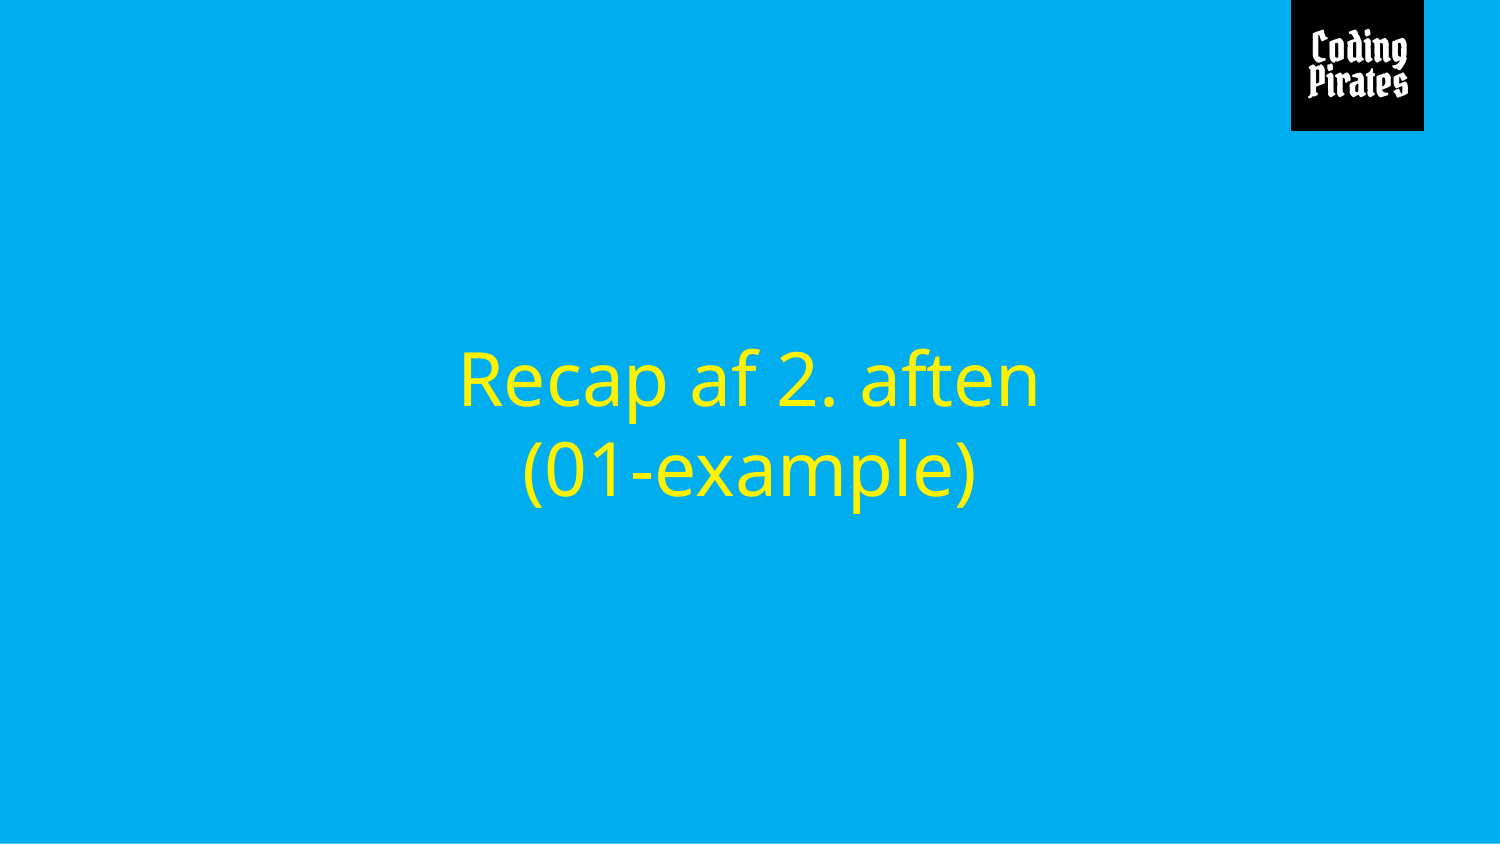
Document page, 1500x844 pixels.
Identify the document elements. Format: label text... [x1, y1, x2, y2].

title Recap af 2. aften (01-example) [51, 352, 1449, 491]
picture [1292, 0, 1423, 130]
